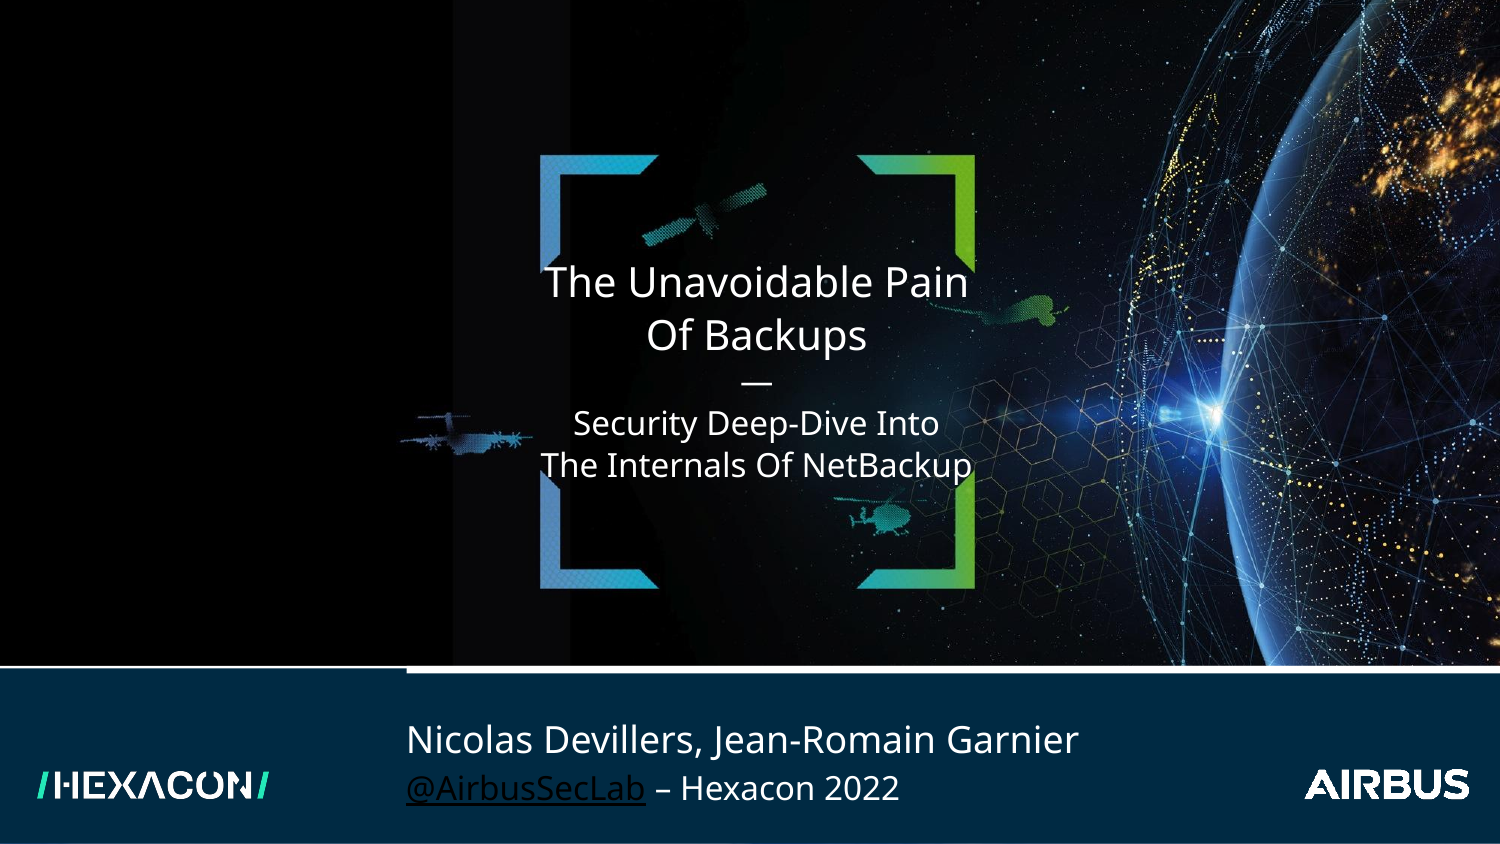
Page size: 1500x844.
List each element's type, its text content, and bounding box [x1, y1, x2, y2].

list Nicolas Devillers, Jean-Romain Garnier @AirbusSecLab – Hexacon 2022 [405, 708, 1262, 829]
picture [0, 0, 1500, 665]
picture [1299, 758, 1477, 803]
picture [36, 770, 270, 800]
title The Unavoidable Pain Of Backups — Security Deep-Dive Into The Internals Of NetBackup [536, 151, 978, 586]
